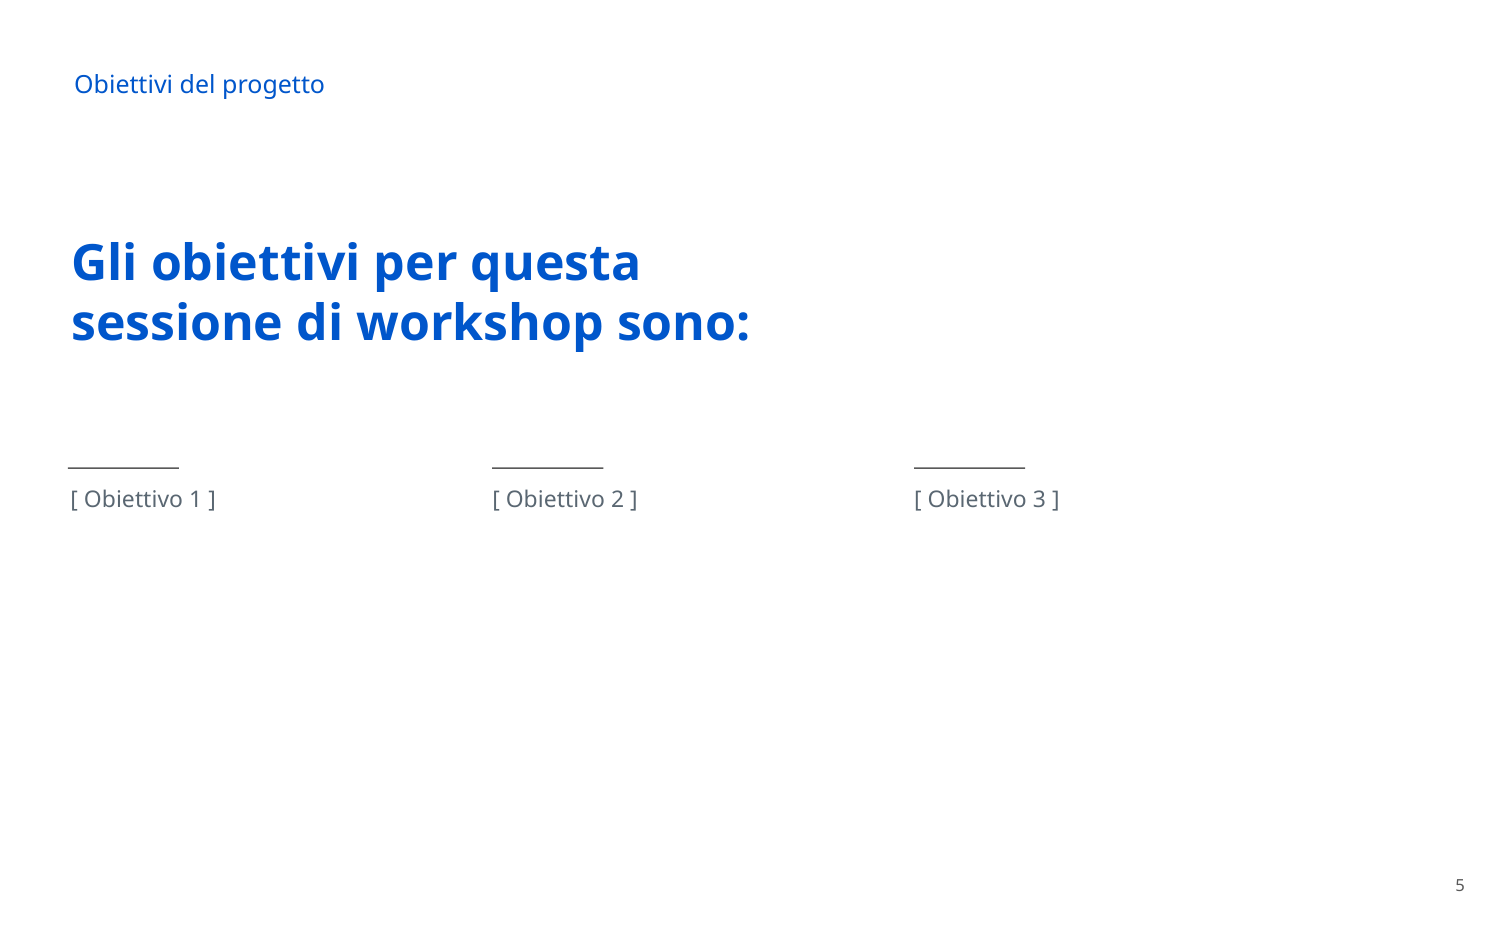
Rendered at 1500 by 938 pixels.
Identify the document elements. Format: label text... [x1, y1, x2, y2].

text_box Obiettivi del progetto [59, 58, 696, 110]
text_box [ Obiettivo 3 ] [899, 466, 1248, 685]
text_box Gli obiettivi per questa sessione di workshop sono: [56, 215, 791, 360]
text_box [ Obiettivo 2 ] [477, 466, 826, 685]
text_box [ Obiettivo 1 ] [55, 466, 429, 685]
slide_number <number> [1389, 849, 1480, 922]
